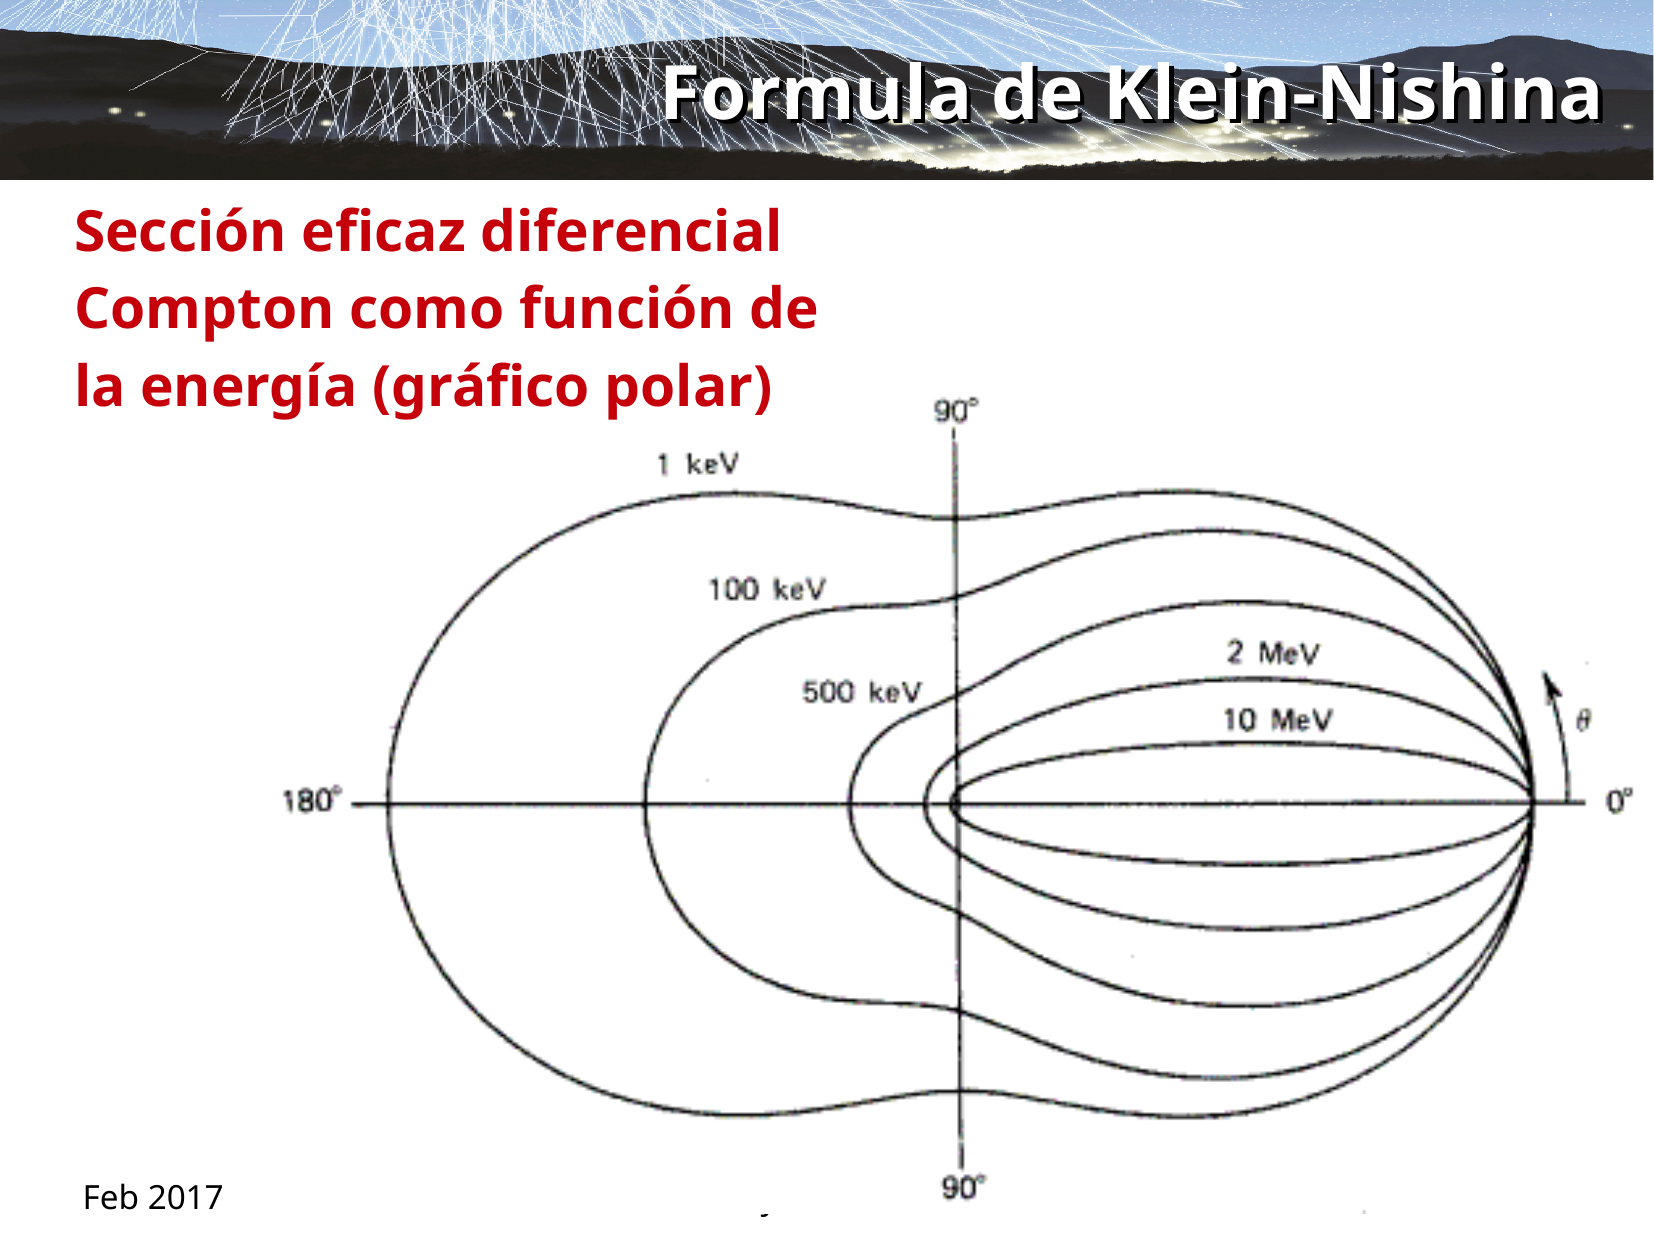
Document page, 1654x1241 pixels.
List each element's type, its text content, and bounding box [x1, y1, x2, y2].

picture [0, 0, 1654, 180]
picture [270, 378, 1651, 1214]
text_box Sección eficaz diferencial Compton como función de la energía (gráfico polar) [9, 190, 826, 451]
title Formula de Klein-Nishina [45, 15, 1606, 166]
